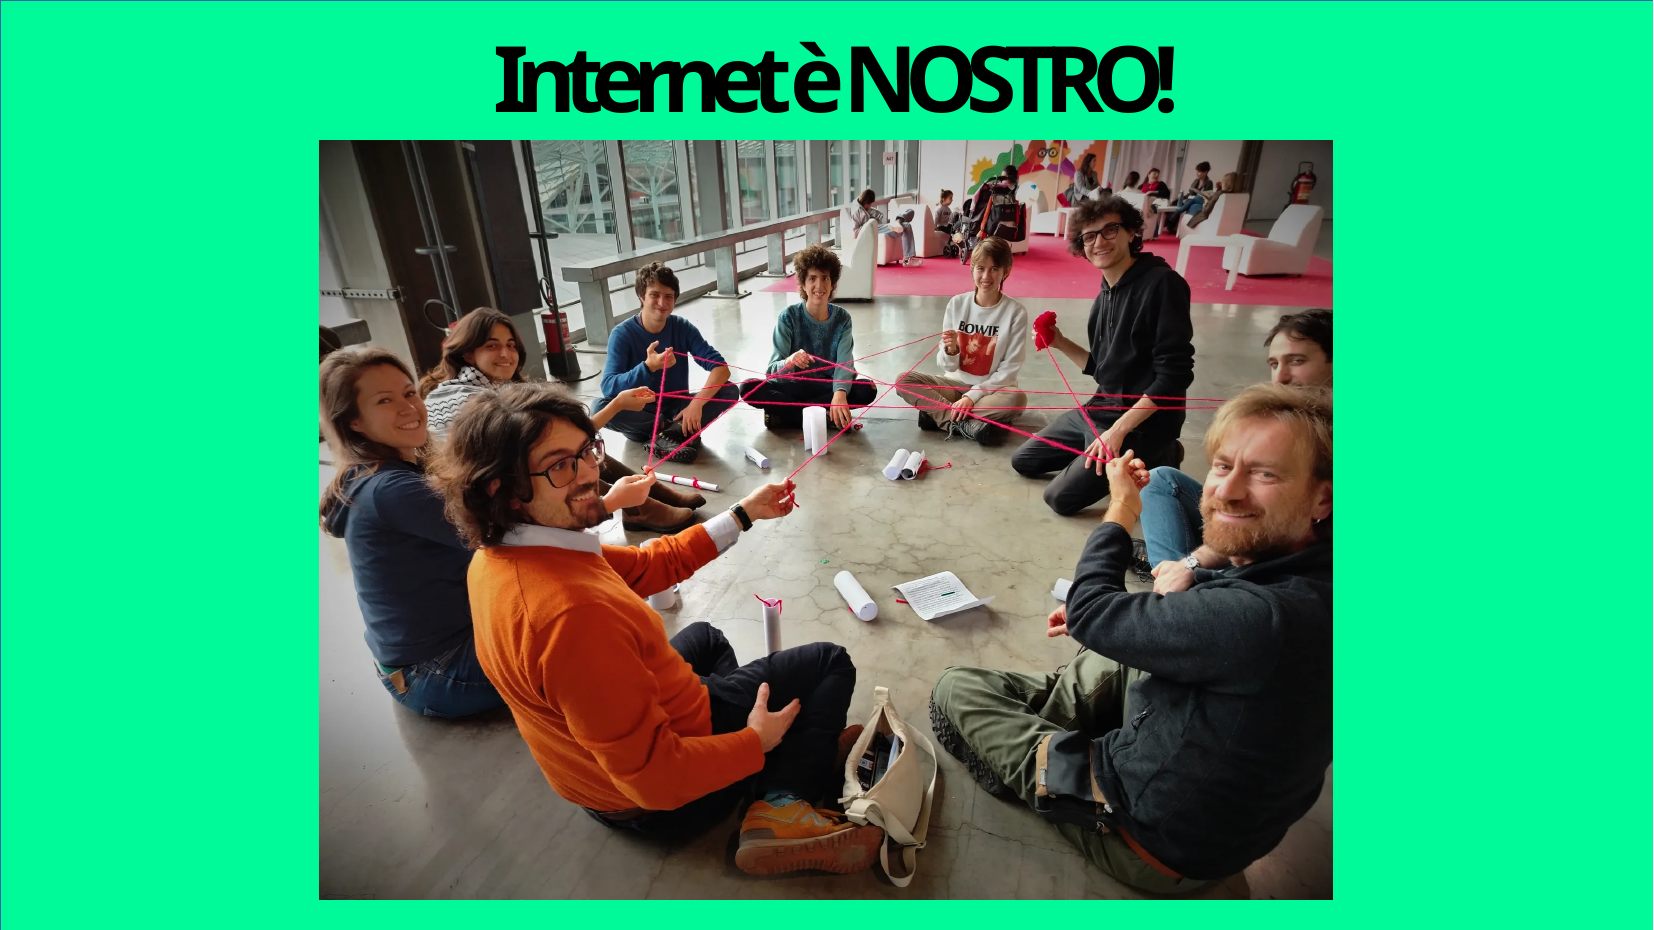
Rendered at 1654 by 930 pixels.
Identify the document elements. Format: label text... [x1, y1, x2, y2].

text_box [0, 0, 1653, 930]
title Internet è NOSTRO! [92, 0, 1581, 156]
picture [319, 140, 1333, 901]
